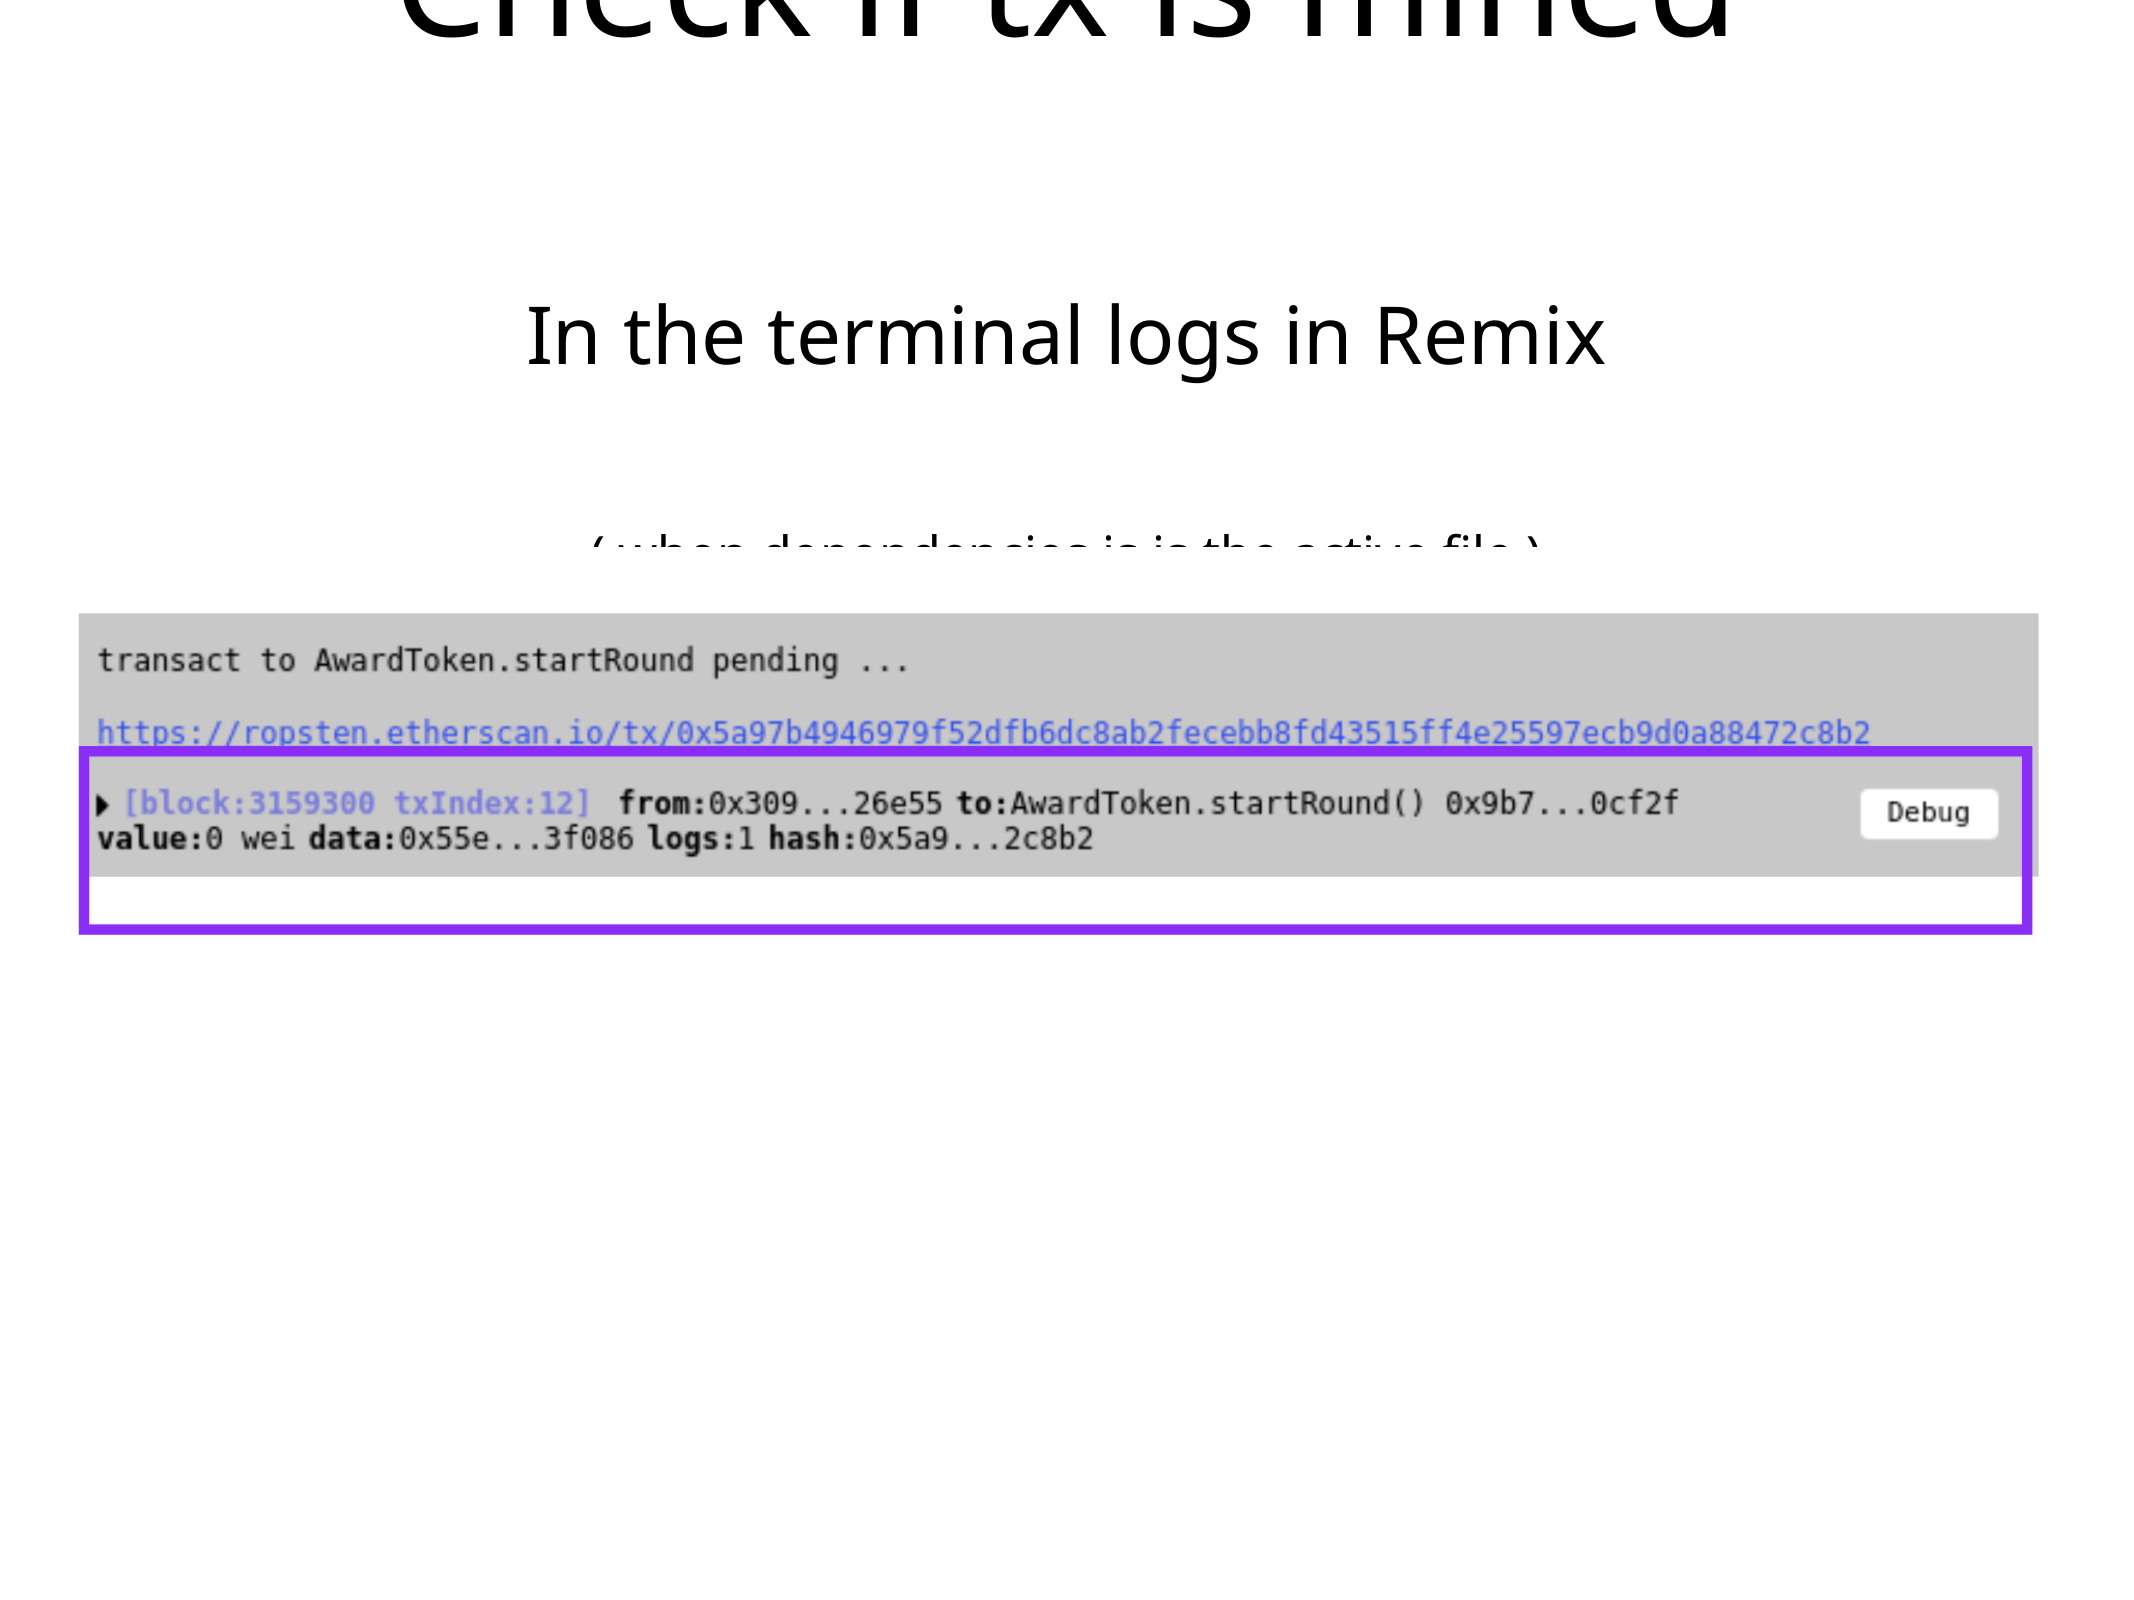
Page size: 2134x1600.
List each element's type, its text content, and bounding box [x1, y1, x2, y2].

picture [0, 547, 2134, 1053]
title Check if tx is mined [69, 0, 2064, 423]
subtitle In the terminal logs in Remix ( when dependencies.js is the active file ) [112, 277, 2021, 547]
